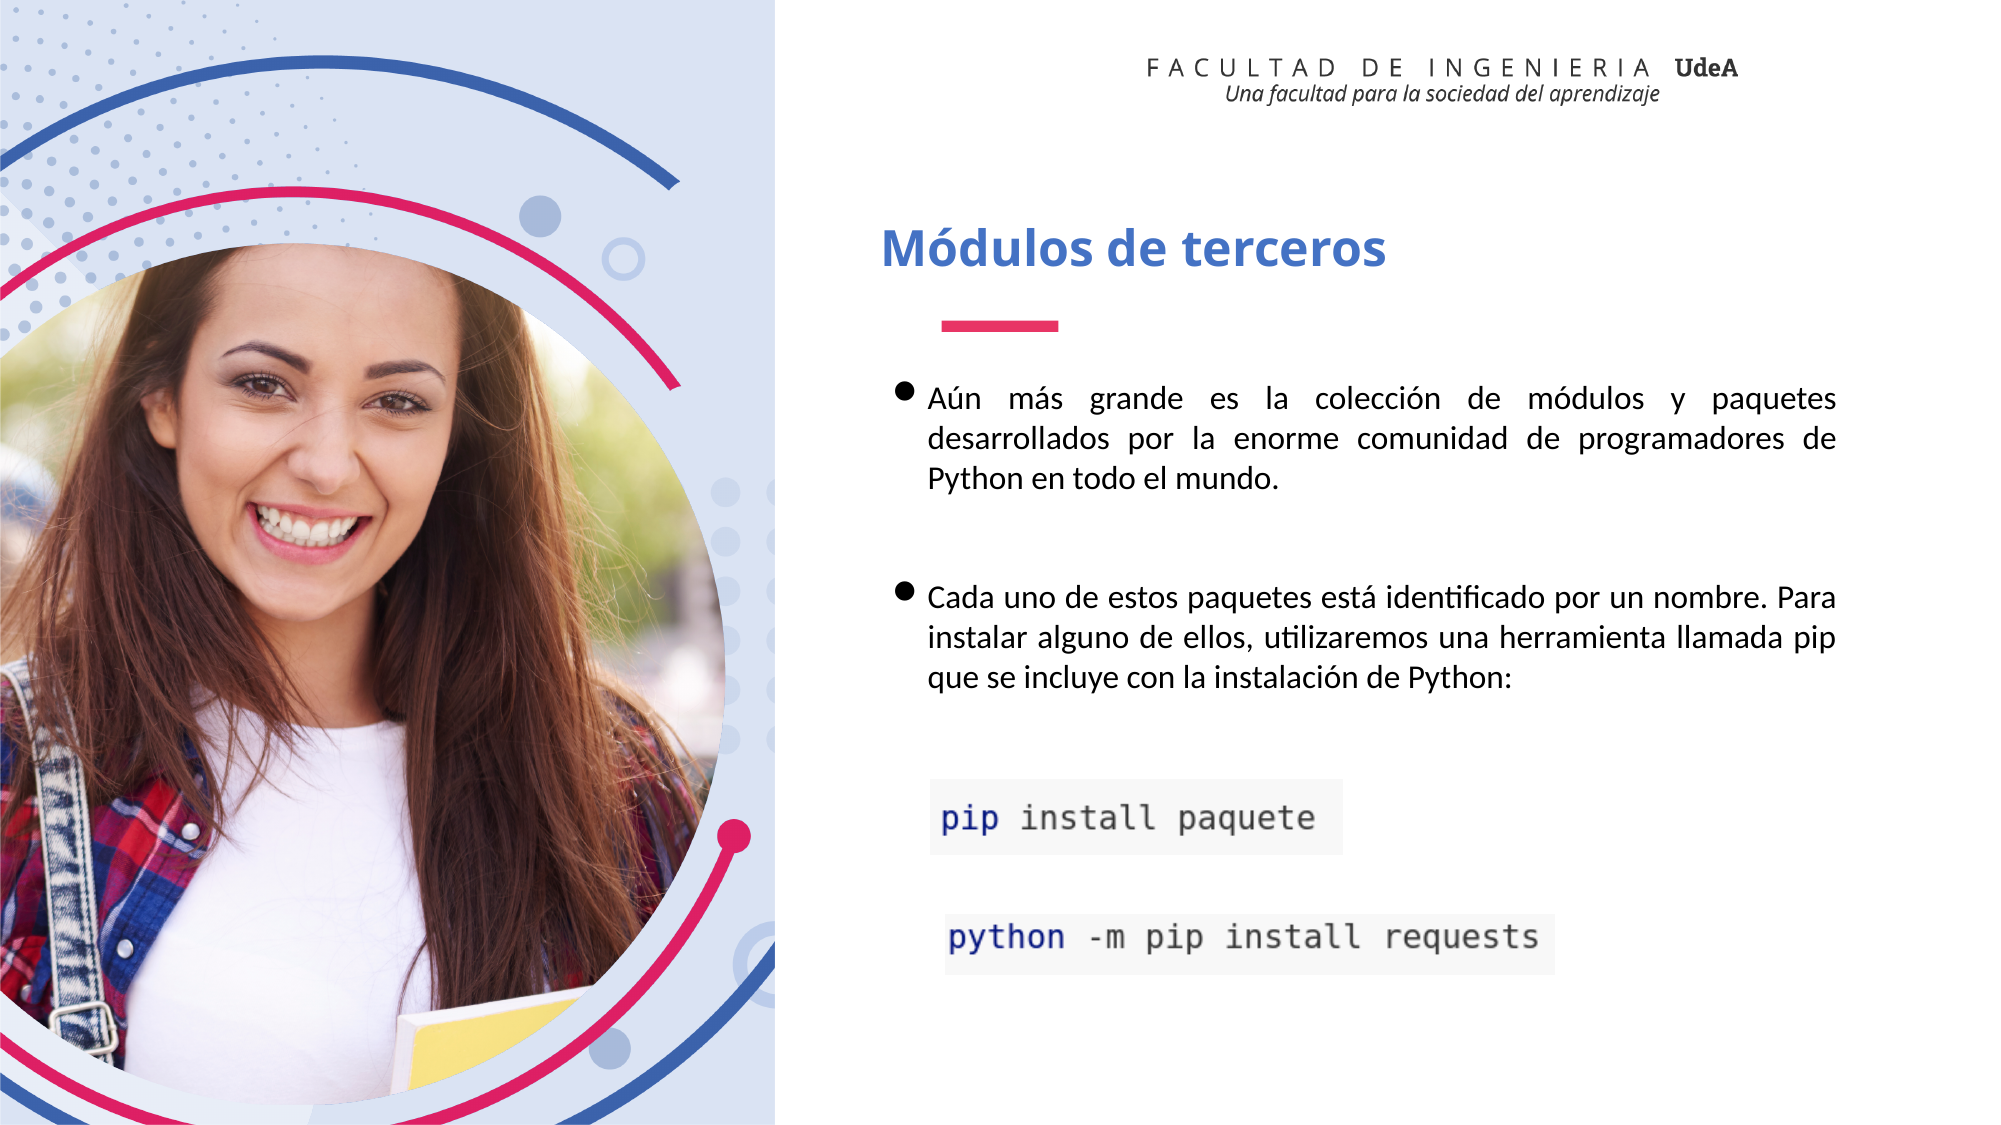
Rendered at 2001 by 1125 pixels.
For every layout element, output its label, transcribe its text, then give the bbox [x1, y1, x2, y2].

text_box Aún más grande es la colección de módulos y paquetes desarrollados por la enorme comunidad de programadores de Python en todo el mundo. Cada uno de estos paquetes está identificado por un nombre. Para instalar alguno de ellos, utilizaremos una herramienta llamada pip que se incluye con la instalación de Python: [877, 368, 1853, 703]
picture [930, 779, 1343, 855]
picture [1148, 57, 1738, 106]
picture [945, 914, 1555, 976]
text_box Módulos de terceros [865, 195, 1762, 306]
picture [0, 0, 775, 1125]
